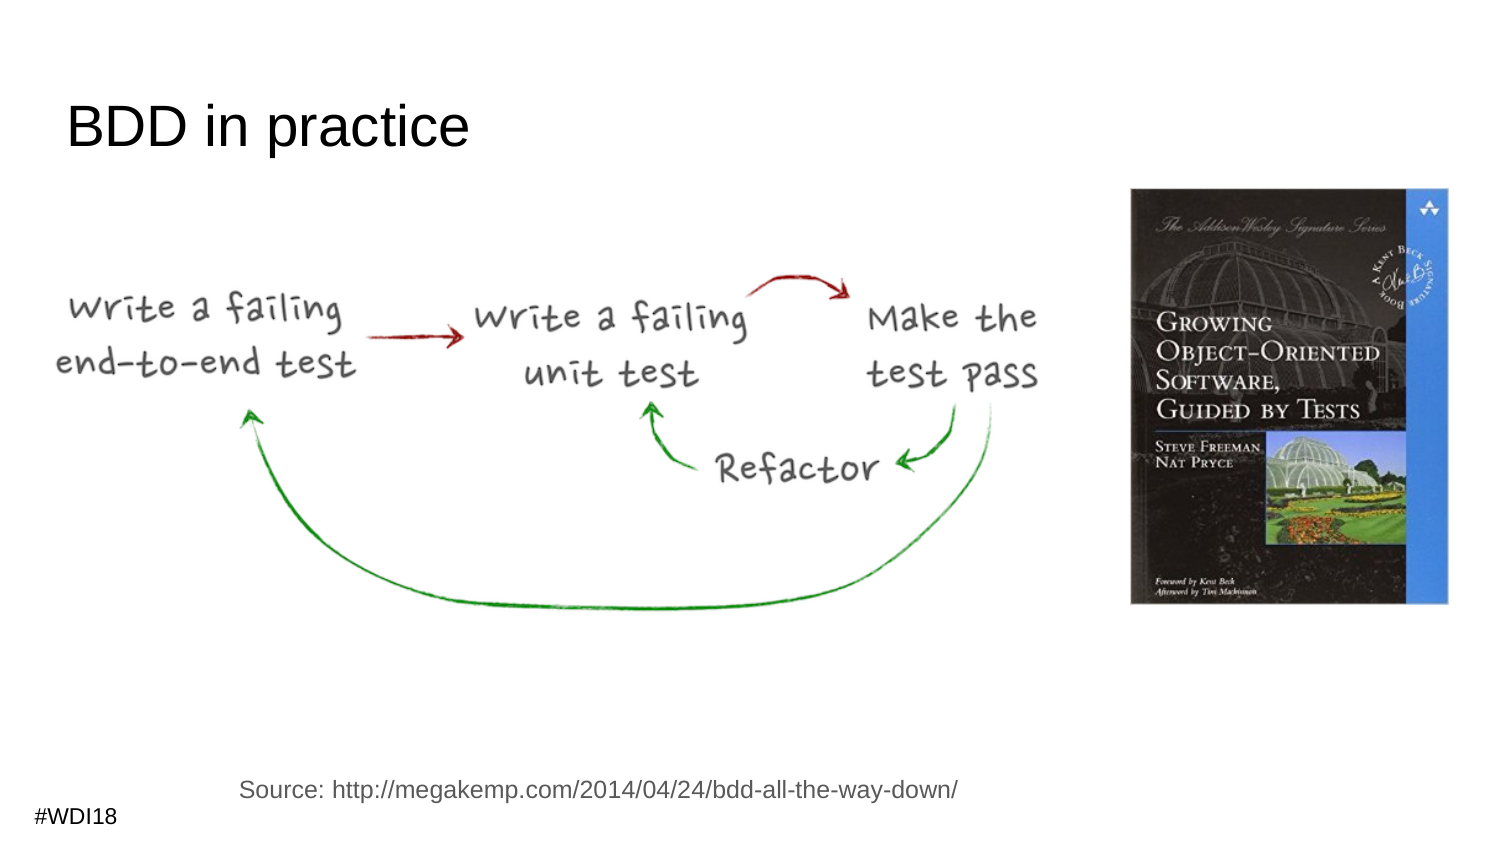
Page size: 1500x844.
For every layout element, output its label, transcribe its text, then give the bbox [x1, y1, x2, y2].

list Source: http://megakemp.com/2014/04/24/bdd-all-the-way-down/ [223, 758, 1232, 823]
picture [51, 267, 1044, 619]
picture [1130, 188, 1449, 605]
text_box #WDI18 [0, 786, 247, 844]
title BDD in practice [51, 72, 1449, 167]
